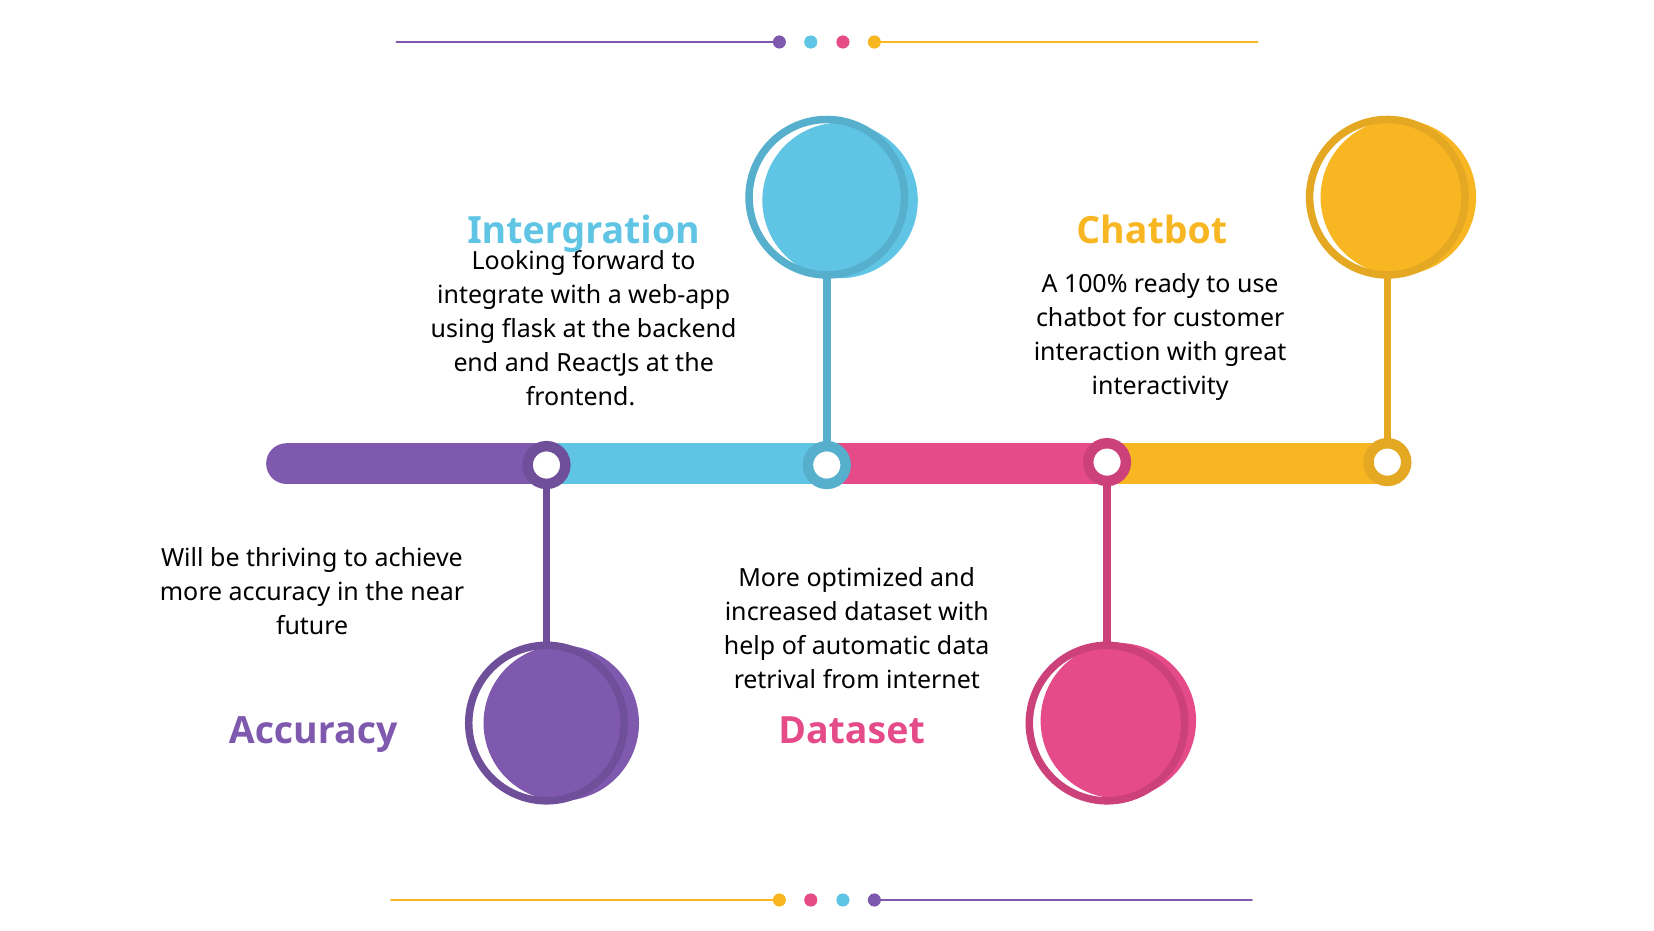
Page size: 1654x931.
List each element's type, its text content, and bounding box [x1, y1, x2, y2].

text_box [534, 452, 559, 478]
title Looking forward to integrate with a web-app using flask at the backend end and ReactJs at the frontend. [423, 225, 745, 430]
text_box [579, 647, 640, 799]
text_box [839, 443, 1094, 484]
text_box [266, 443, 534, 484]
text_box [1127, 643, 1197, 789]
title Intergration [447, 175, 720, 283]
text_box [1424, 124, 1477, 271]
text_box [814, 452, 840, 478]
title Will be thriving to achieve more accuracy in the near future [151, 488, 473, 693]
text_box [1120, 443, 1375, 484]
title A 100% ready to use chatbot for customer interaction with great interactivity [1000, 231, 1321, 436]
text_box Dataset [715, 685, 988, 772]
title Chatbot [1015, 175, 1288, 283]
title More optimized and increased dataset with help of automatic data retrival from internet [696, 525, 1018, 730]
text_box [1320, 124, 1461, 271]
text_box [1040, 650, 1181, 797]
text_box [1094, 449, 1120, 475]
text_box [762, 124, 900, 271]
text_box [838, 130, 918, 279]
text_box Accuracy [177, 685, 449, 772]
text_box [483, 650, 620, 797]
text_box [1374, 449, 1400, 475]
text_box [559, 443, 814, 484]
